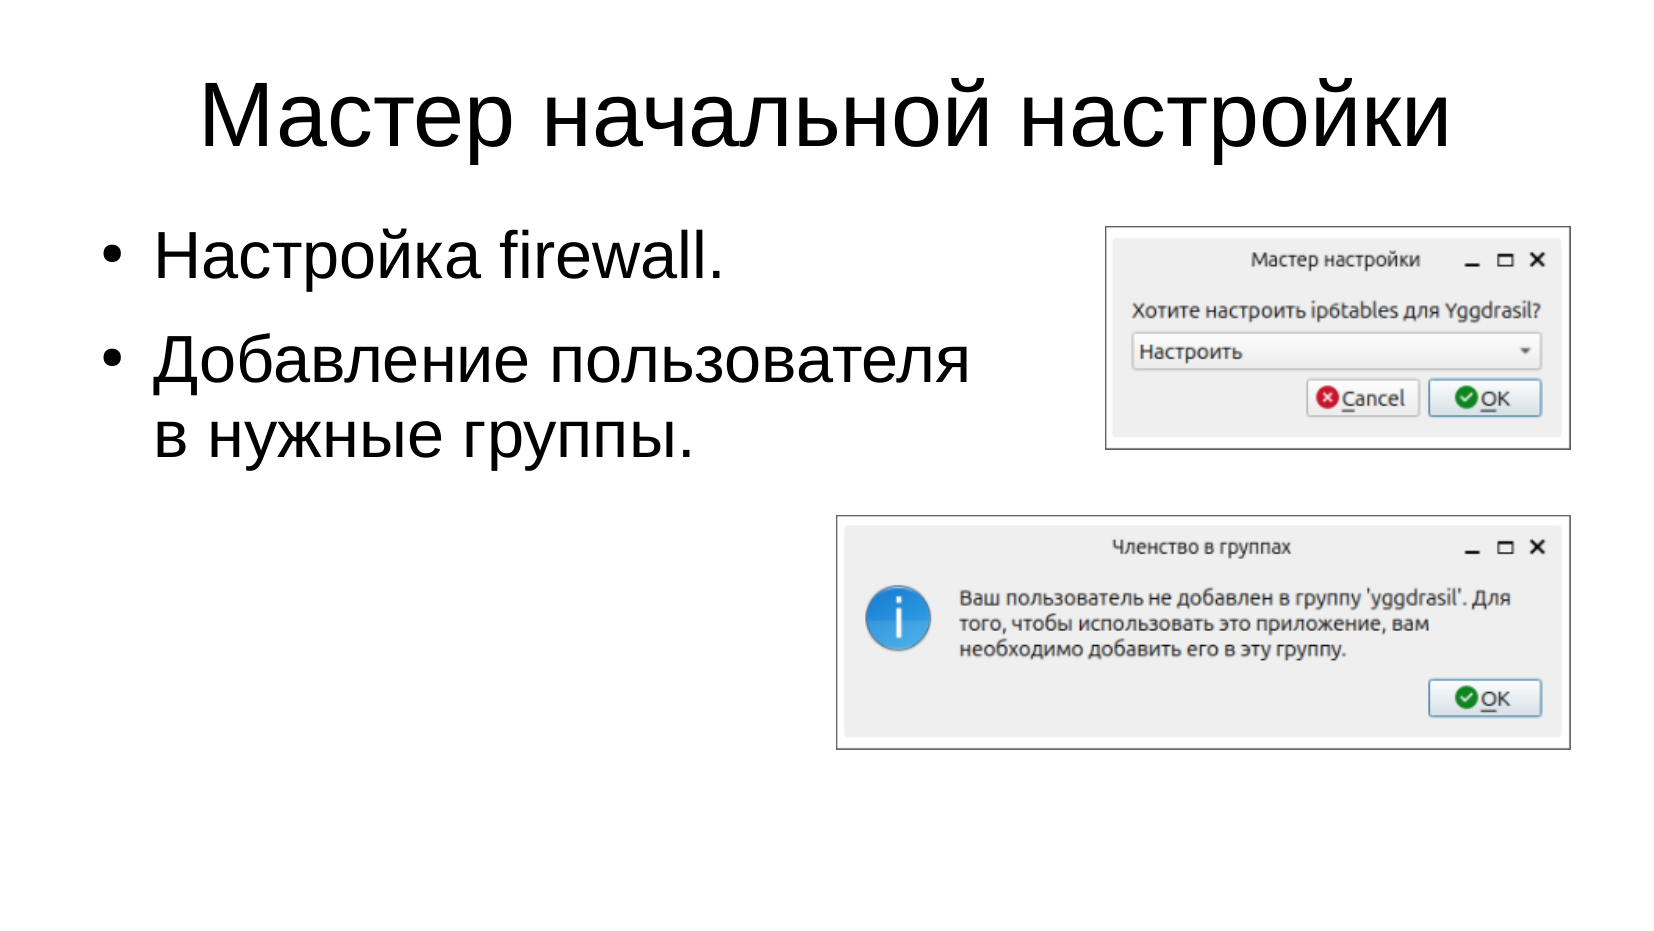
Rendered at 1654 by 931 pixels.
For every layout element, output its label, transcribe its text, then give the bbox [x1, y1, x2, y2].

picture [836, 515, 1571, 751]
list Настройка firewall. Добавление пользователя в нужные группы. [82, 217, 1088, 758]
picture [1105, 226, 1571, 451]
title Мастер начальной настройки [82, 37, 1571, 193]
